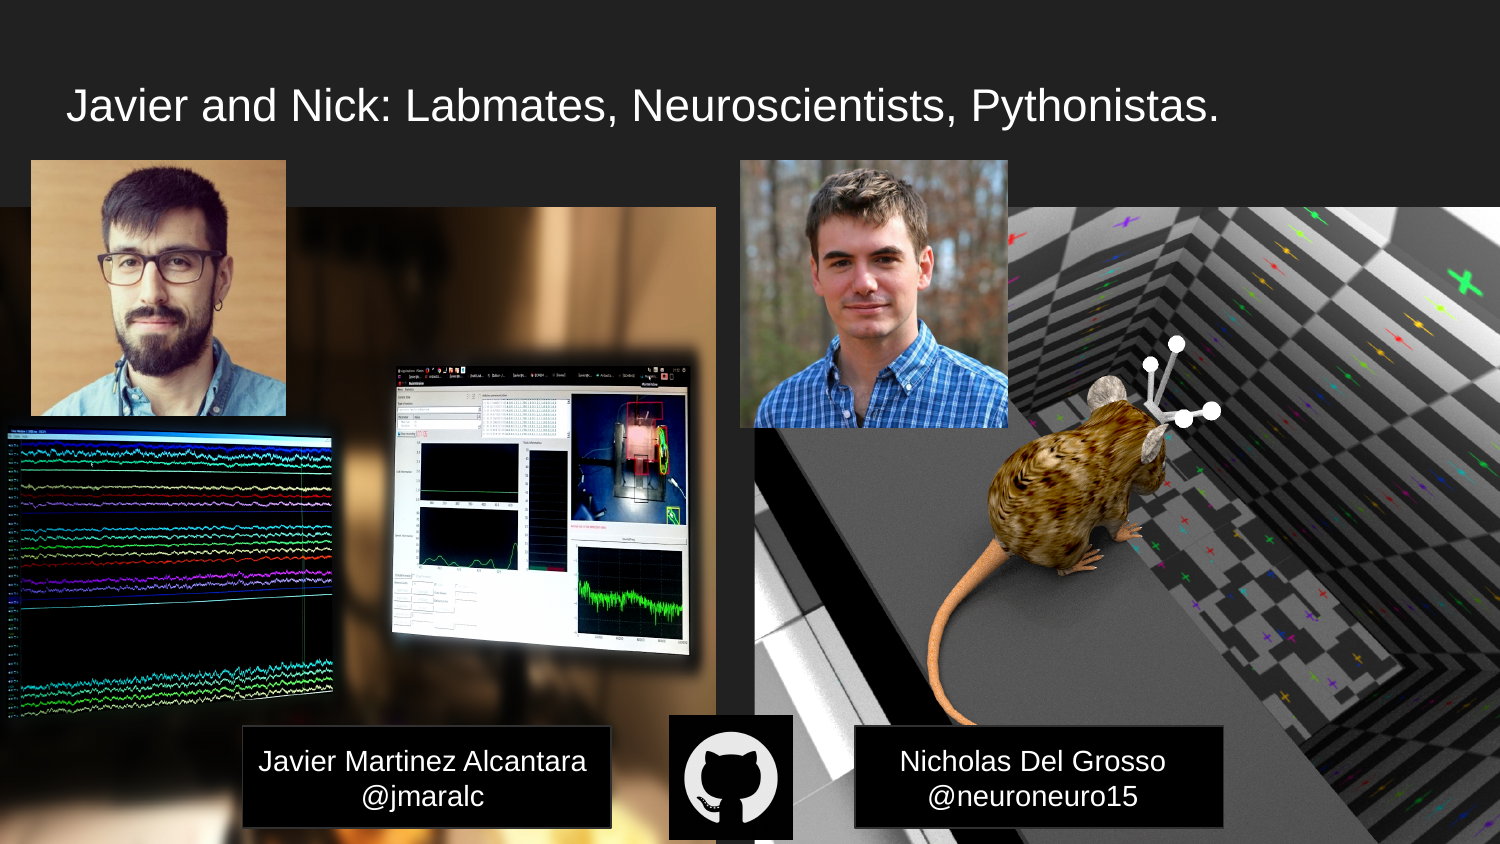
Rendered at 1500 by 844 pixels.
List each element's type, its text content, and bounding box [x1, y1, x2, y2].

title Javier and Nick: Labmates, Neuroscientists, Pythonistas. [51, 60, 1449, 155]
text_box Javier Martinez Alcantara @jmaralc [181, 726, 664, 829]
text_box Nicholas Del Grosso @neuroneuro15 [813, 726, 1253, 829]
picture [0, 160, 1500, 844]
